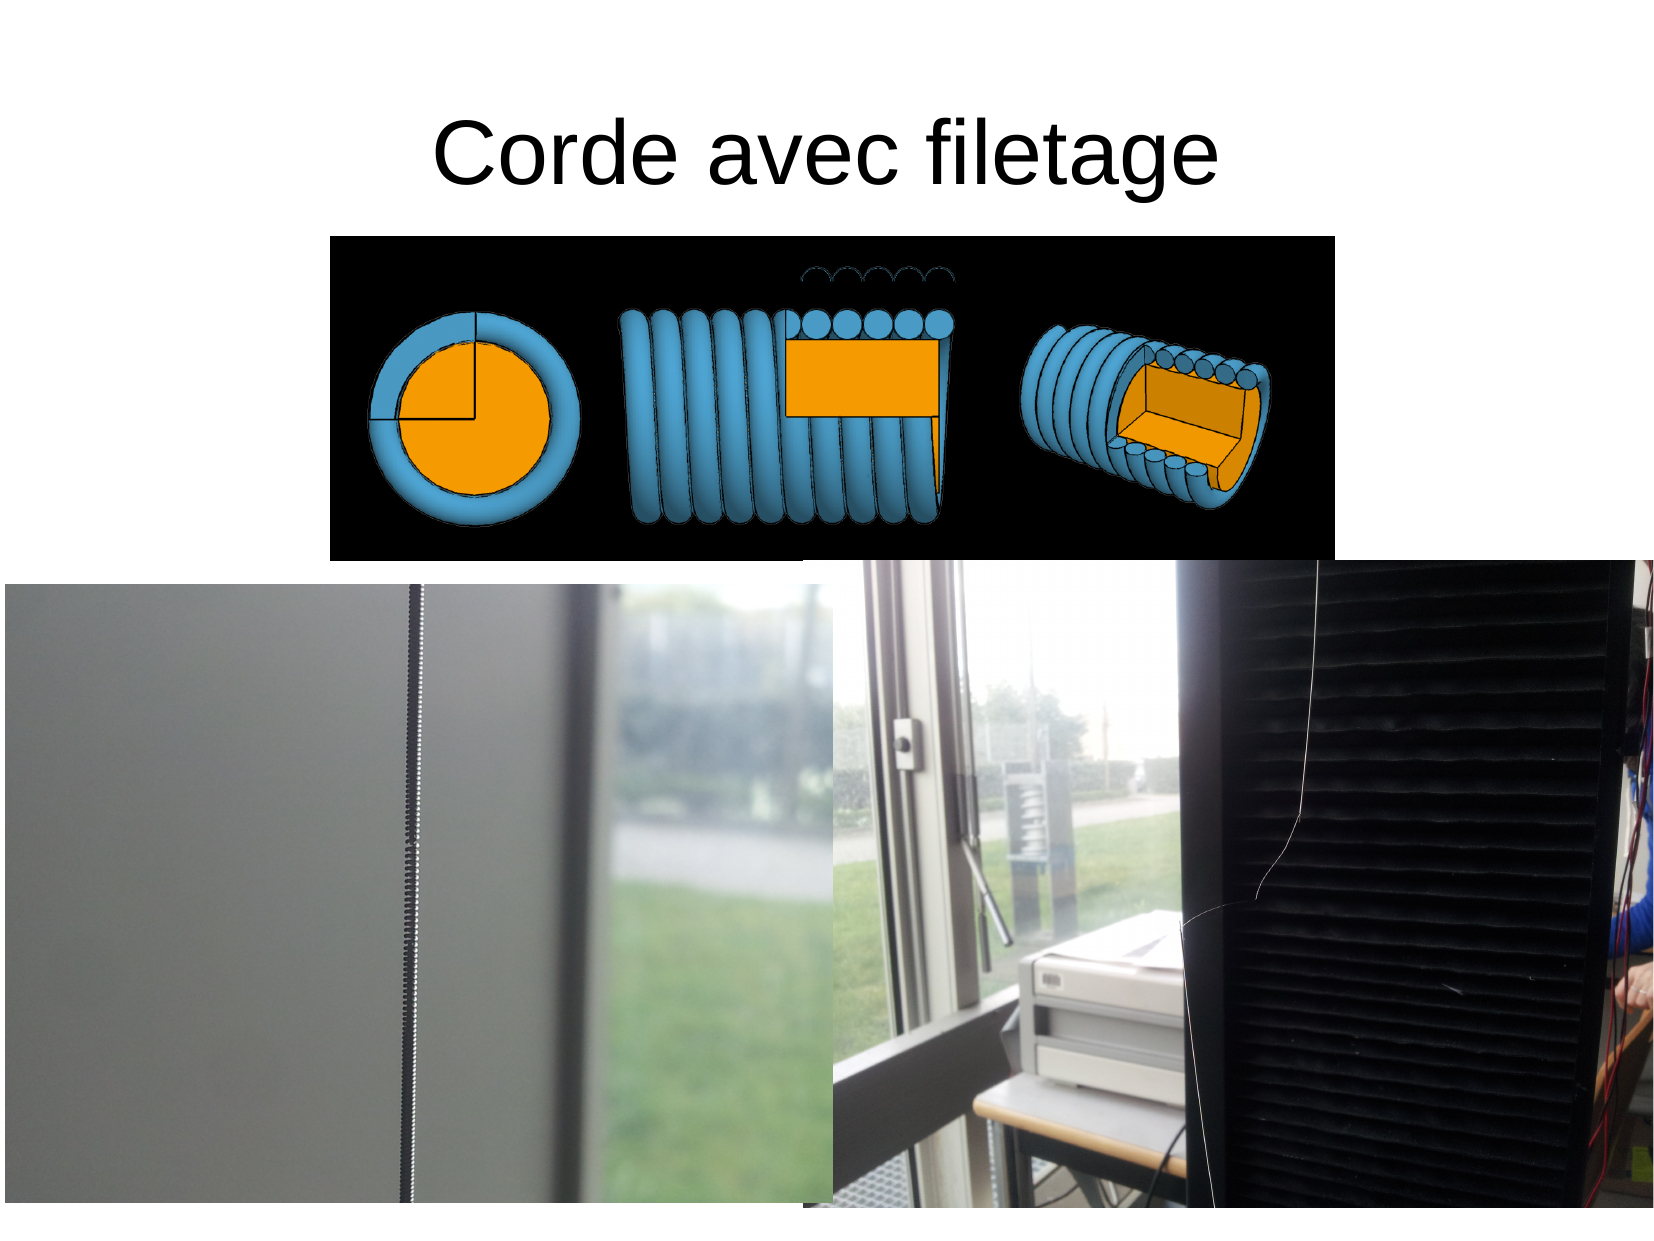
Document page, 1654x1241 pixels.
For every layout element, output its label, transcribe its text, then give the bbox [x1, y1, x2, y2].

picture [5, 236, 1654, 1209]
title Corde avec filetage [82, 49, 1571, 257]
